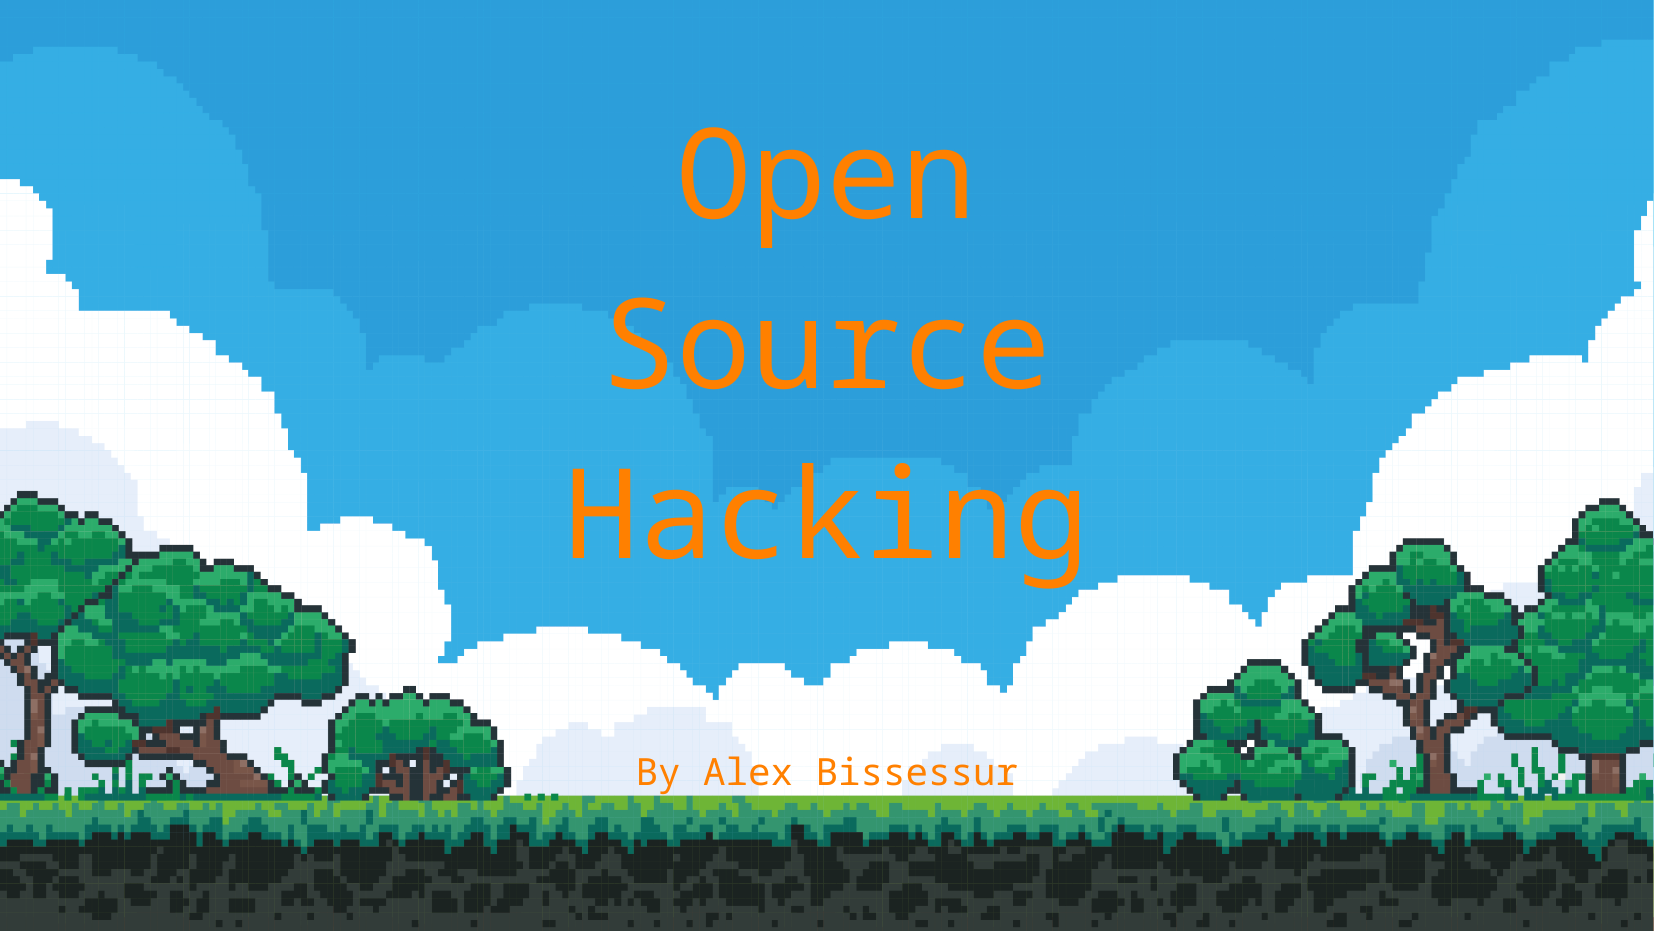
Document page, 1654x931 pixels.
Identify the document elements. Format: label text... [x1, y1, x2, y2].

text_box Open Source Hacking [383, 76, 1270, 530]
text_box By Alex Bissessur [590, 738, 1063, 798]
picture [0, 0, 1654, 931]
